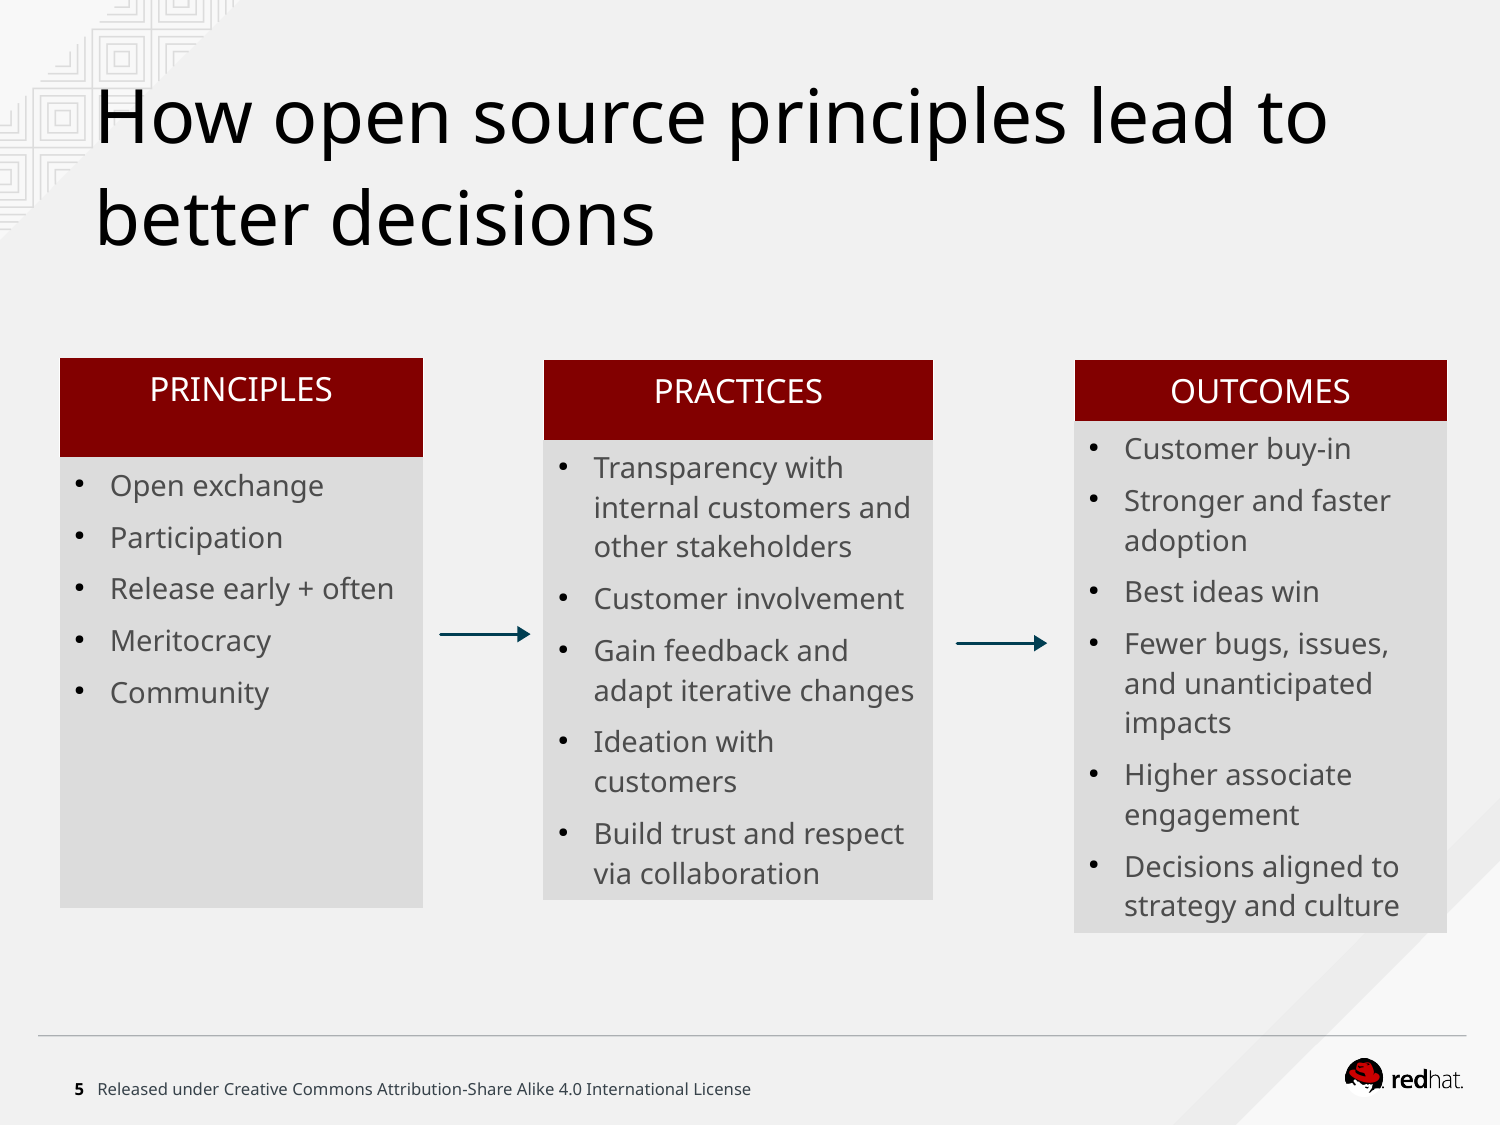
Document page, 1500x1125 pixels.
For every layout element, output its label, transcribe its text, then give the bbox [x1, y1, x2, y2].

table_header PRACTICES [544, 360, 933, 440]
table_header OUTCOMES [1075, 360, 1447, 421]
table_cell Transparency with internal customers and other stakeholders Customer involvement Gain feedback and adapt iterative changes Ideation with customers Build trust and respect via collaboration [543, 440, 933, 900]
table_cell Open exchange Participation Release early + often Meritocracy Community [60, 457, 423, 908]
title How open source principles lead to better decisions [94, 35, 1370, 268]
table_header PRINCIPLES [60, 358, 423, 457]
picture [0, 0, 1500, 1125]
table_cell Customer buy-in Stronger and faster adoption Best ideas win Fewer bugs, issues, and unanticipated impacts Higher associate engagement Decisions aligned to strategy and culture [1074, 421, 1447, 933]
